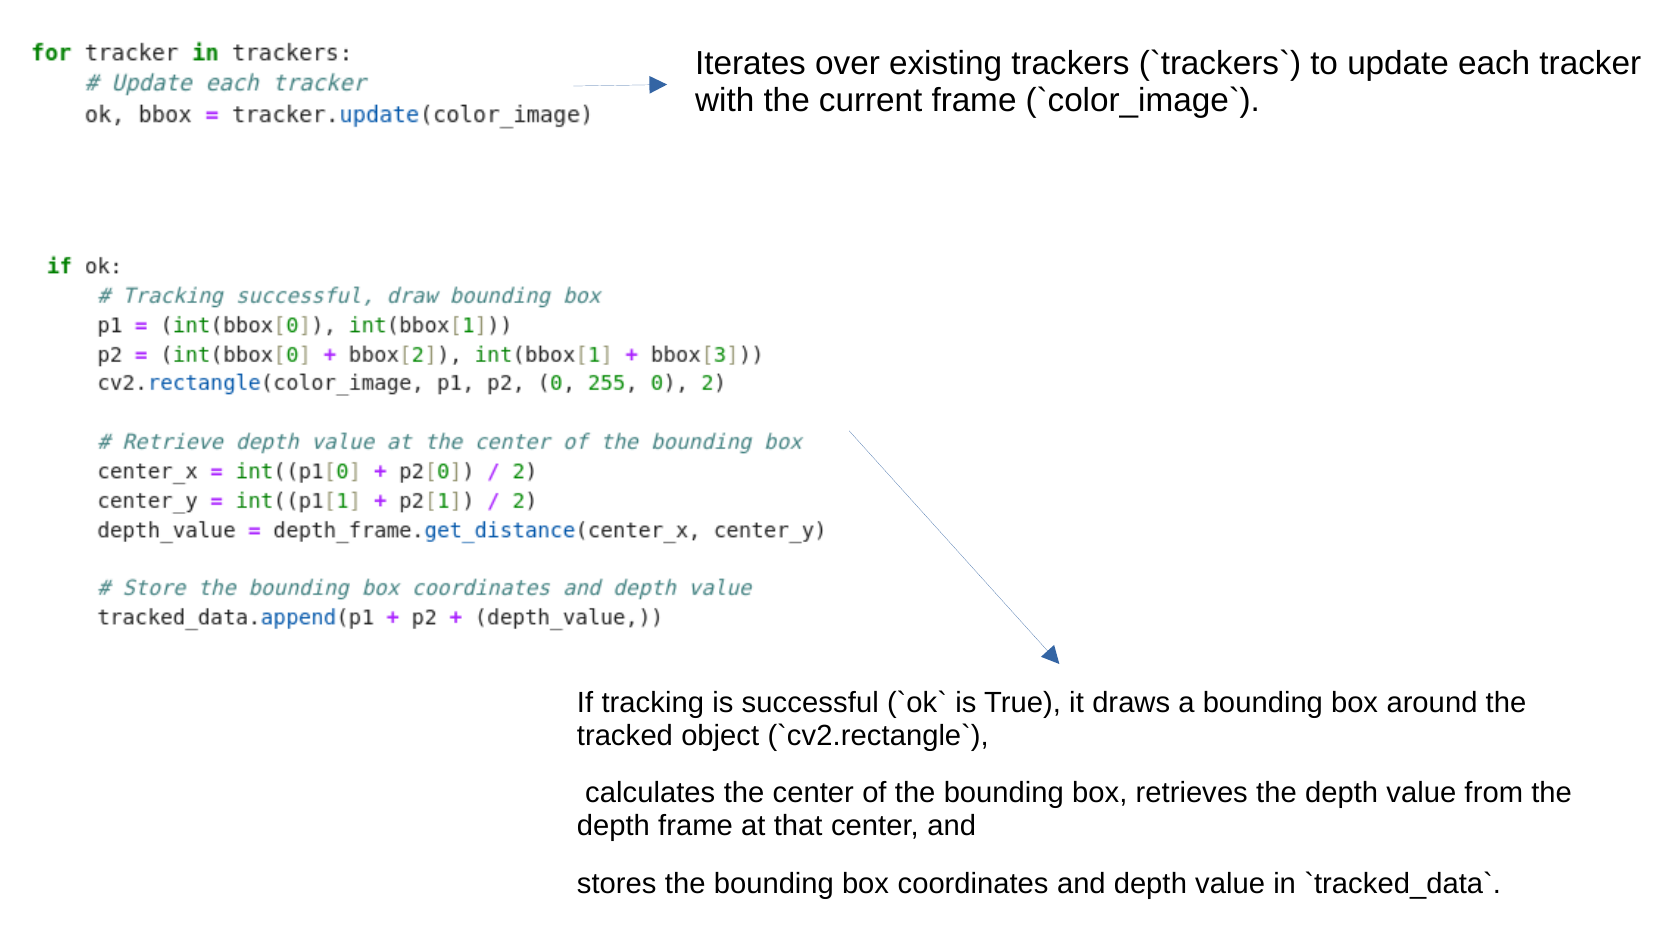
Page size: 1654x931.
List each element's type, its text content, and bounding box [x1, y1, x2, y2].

picture [22, 29, 600, 143]
picture [35, 247, 849, 632]
text_box Iterates over existing trackers (`trackers`) to update each tracker with the current frame (`color_image`). [680, 37, 1654, 232]
text_box If tracking is successful (`ok` is True), it draws a bounding box around the tracked object (`cv2.rectangle`), calculates the center of the bounding box, retrieves the depth value from the depth frame at that center, and stores the bounding box coordinates and depth value in `tracked_data`. [562, 678, 1621, 907]
